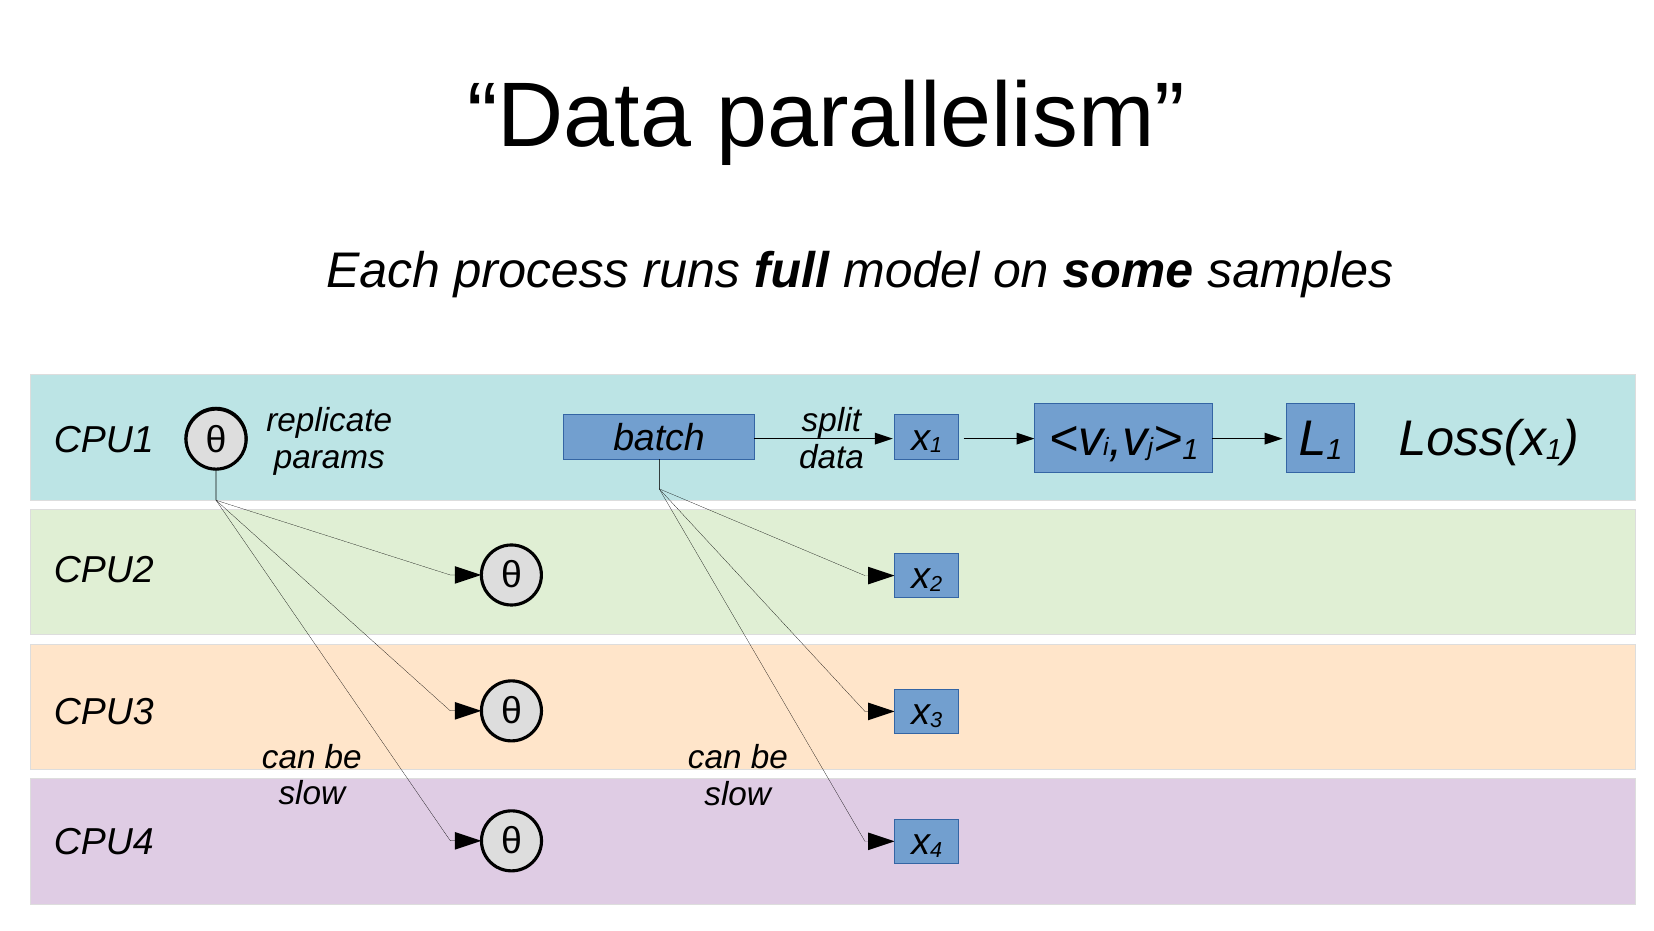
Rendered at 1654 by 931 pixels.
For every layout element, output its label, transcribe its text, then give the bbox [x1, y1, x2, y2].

text_box θ [481, 810, 542, 871]
text_box [318, 644, 799, 770]
text_box split data [739, 394, 924, 483]
text_box x1 [894, 414, 959, 460]
text_box batch [563, 414, 739, 460]
text_box CPU2 [39, 541, 190, 599]
text_box [30, 644, 374, 770]
text_box θ [481, 680, 542, 741]
text_box [30, 509, 309, 635]
text_box CPU1 [39, 411, 190, 469]
text_box replicate params [237, 394, 422, 483]
text_box Each process runs full model on some samples [311, 234, 1510, 362]
text_box [663, 491, 685, 501]
text_box x2 [894, 553, 959, 598]
text_box x3 [894, 689, 959, 734]
text_box CPU3 [39, 683, 190, 741]
text_box L1 [1286, 403, 1355, 473]
text_box [224, 509, 366, 635]
text_box θ [481, 544, 542, 606]
text_box [30, 374, 1636, 501]
text_box <vi,vj>1 [1034, 403, 1213, 473]
text_box [679, 509, 1636, 635]
text_box can be slow [219, 730, 404, 820]
title “Data parallelism” [82, 37, 1571, 193]
text_box [229, 509, 743, 635]
text_box Loss(x1) [1383, 403, 1600, 474]
text_box can be slow [645, 731, 830, 821]
text_box x4 [894, 819, 959, 864]
text_box θ [186, 409, 237, 470]
text_box [751, 644, 1636, 770]
text_box CPU4 [39, 813, 190, 871]
text_box [672, 509, 793, 635]
text_box [30, 778, 1636, 905]
